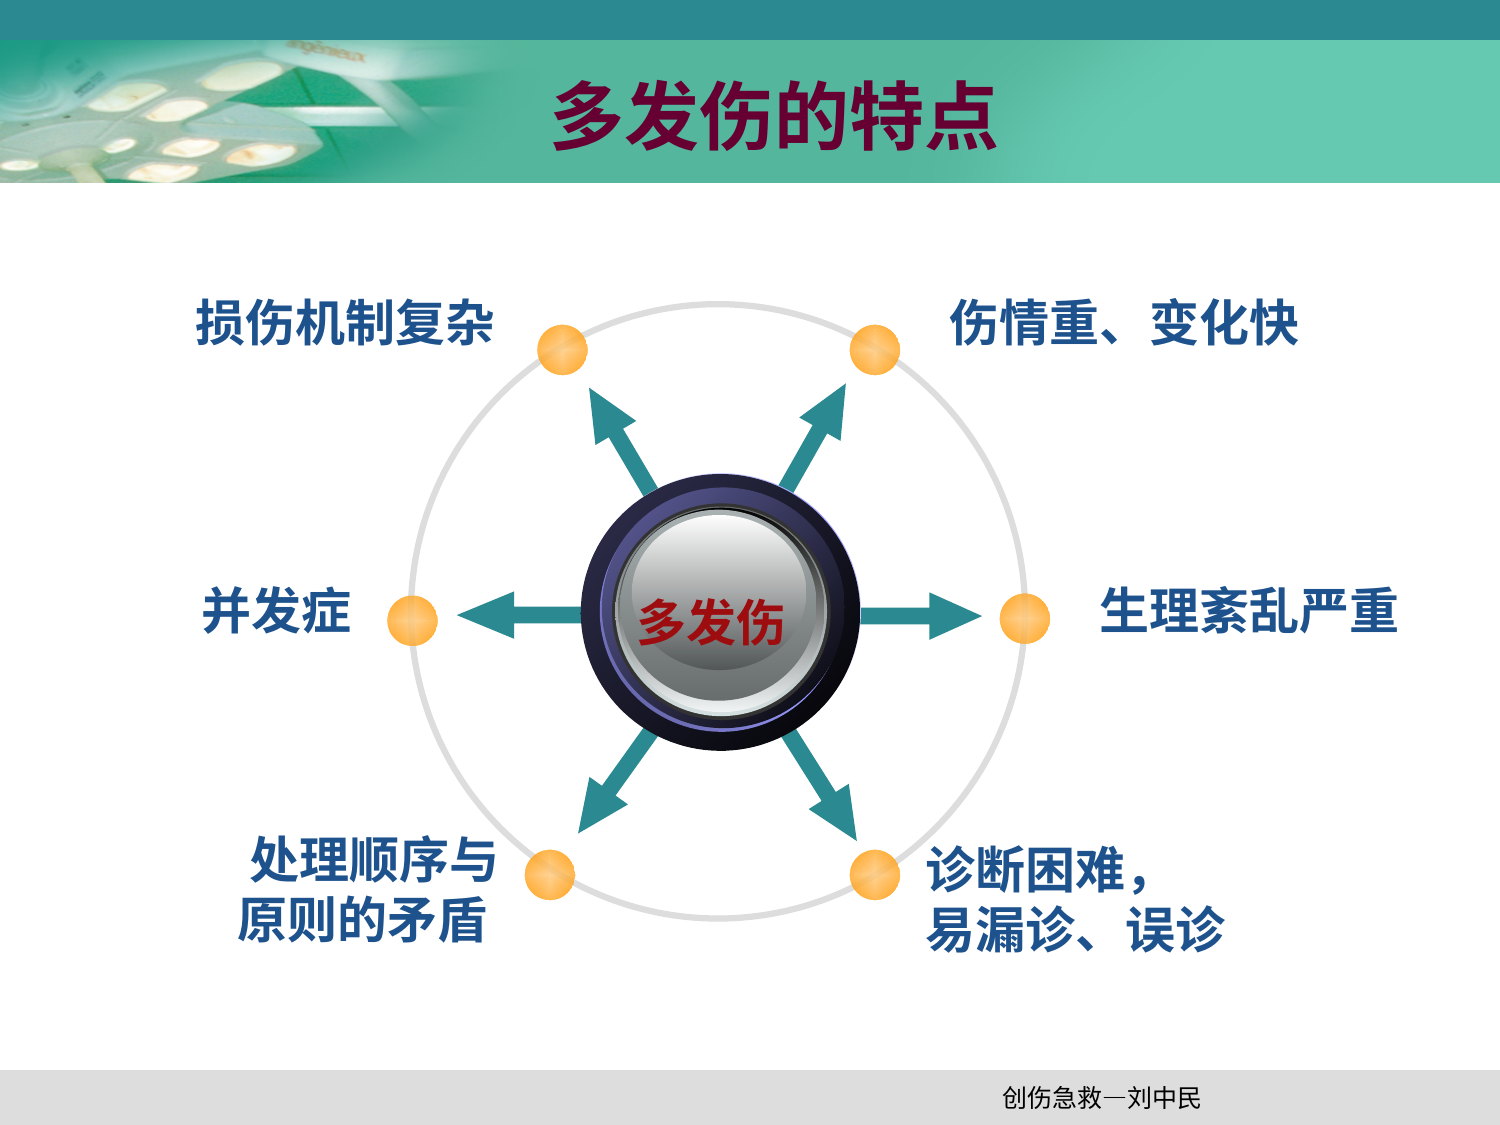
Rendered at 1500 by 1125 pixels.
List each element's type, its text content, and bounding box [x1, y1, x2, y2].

text_box 并发症 [185, 571, 381, 647]
text_box [387, 595, 438, 646]
text_box 诊断困难， 易漏诊、误诊 [910, 830, 1250, 966]
text_box [849, 324, 901, 376]
text_box 多发伤 [597, 584, 847, 660]
text_box 生理紊乱严重 [1060, 571, 1435, 647]
text_box 处理顺序与 原则的矛盾 [222, 820, 519, 956]
text_box [999, 593, 1051, 644]
text_box 损伤机制复杂 [157, 284, 531, 360]
text_box 伤情重、变化快 [910, 284, 1349, 360]
text_box [849, 849, 901, 901]
text_box 创伤急救—刘中民 [987, 1074, 1463, 1125]
text_box [537, 324, 588, 376]
text_box [456, 383, 983, 842]
title 多发伤的特点 [87, 62, 1461, 155]
text_box [524, 849, 576, 901]
